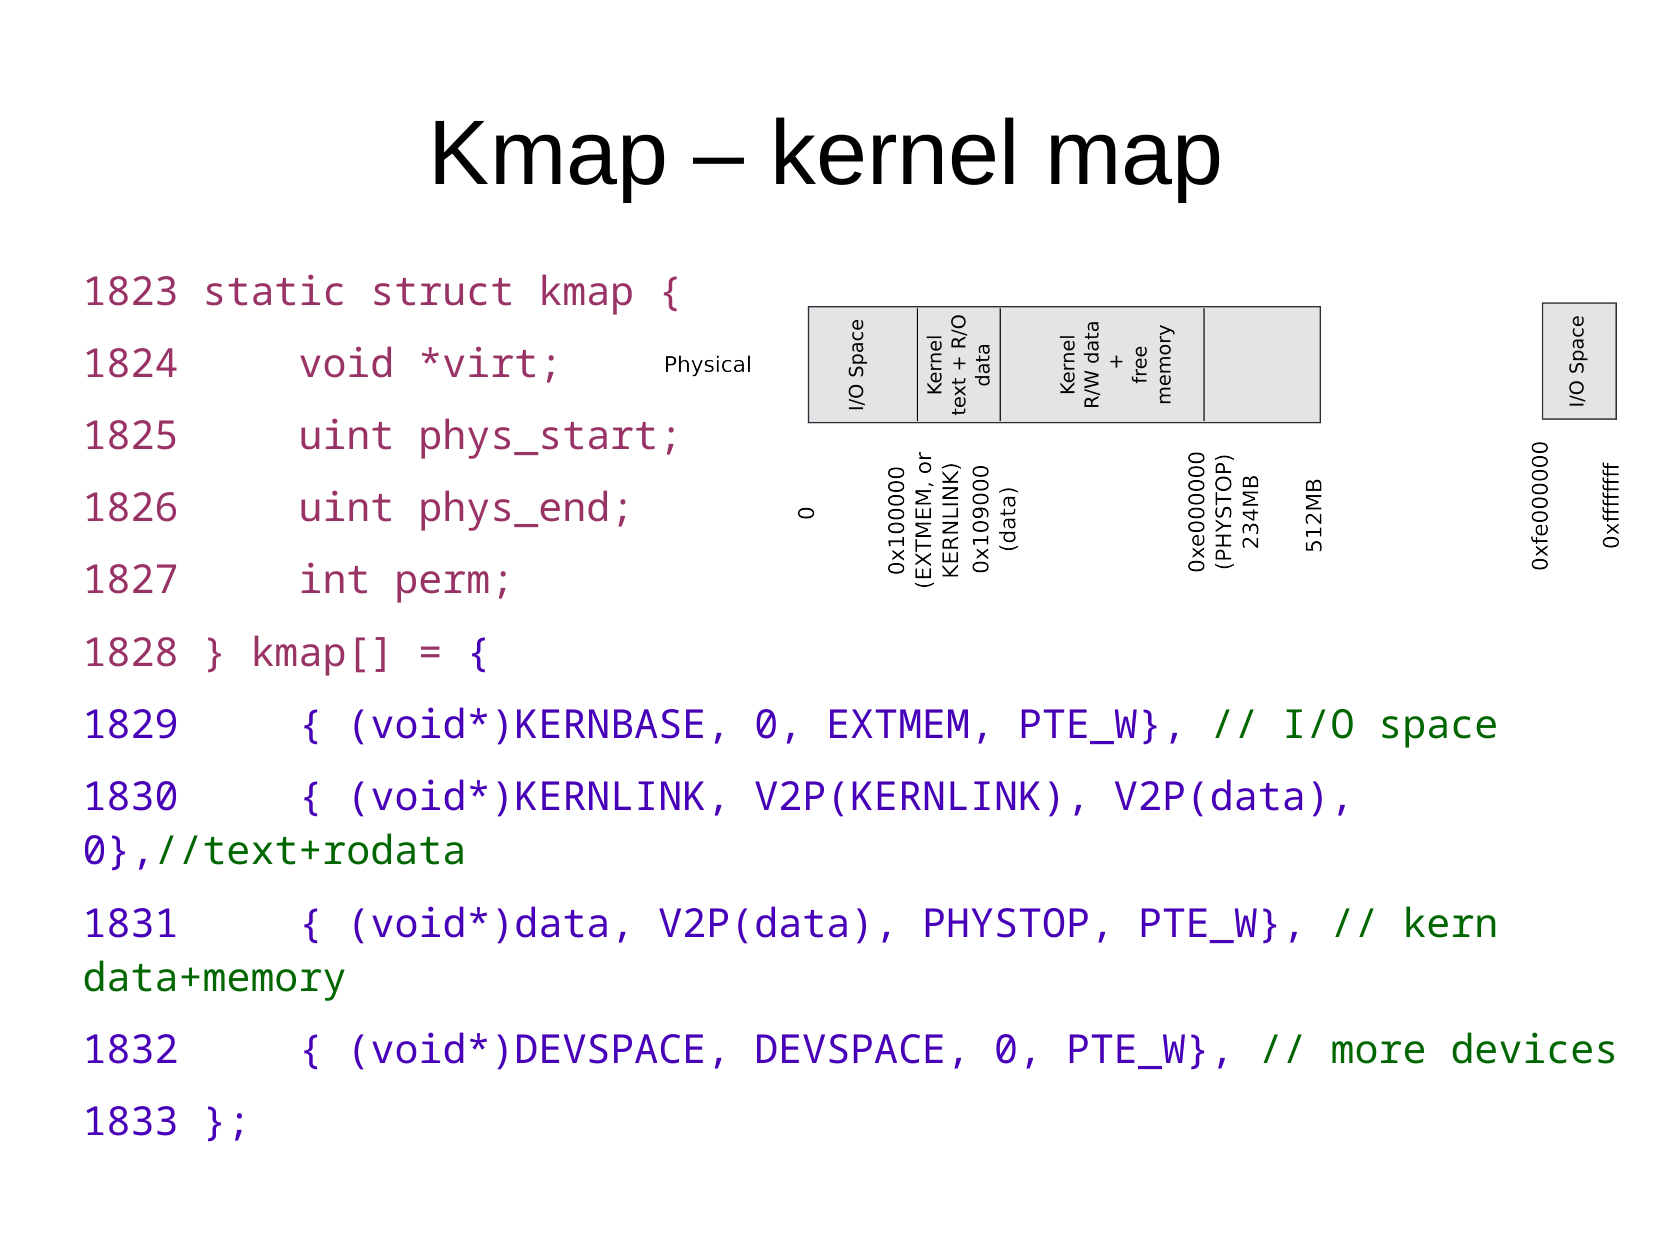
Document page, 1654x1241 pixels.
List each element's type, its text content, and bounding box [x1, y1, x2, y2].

title Kmap – kernel map [82, 49, 1571, 257]
list 1823 static struct kmap { 1824 void *virt; 1825 uint phys_start; 1826 uint phys_end; 1827 int perm; 1828 } kmap[] = { 1829 { (void*)KERNBASE, 0, EXTMEM, PTE_W}, // I/O space 1830 { (void*)KERNLINK, V2P(KERNLINK), V2P(data), 0},//text+rodata 1831 { (void*)data, V2P(data), PHYSTOP, PTE_W}, // kern data+memory 1832 { (void*)DEVSPACE, DEVSPACE, 0, PTE_W}, // more devices 1833 }; [82, 262, 1651, 1163]
picture [666, 301, 1619, 587]
